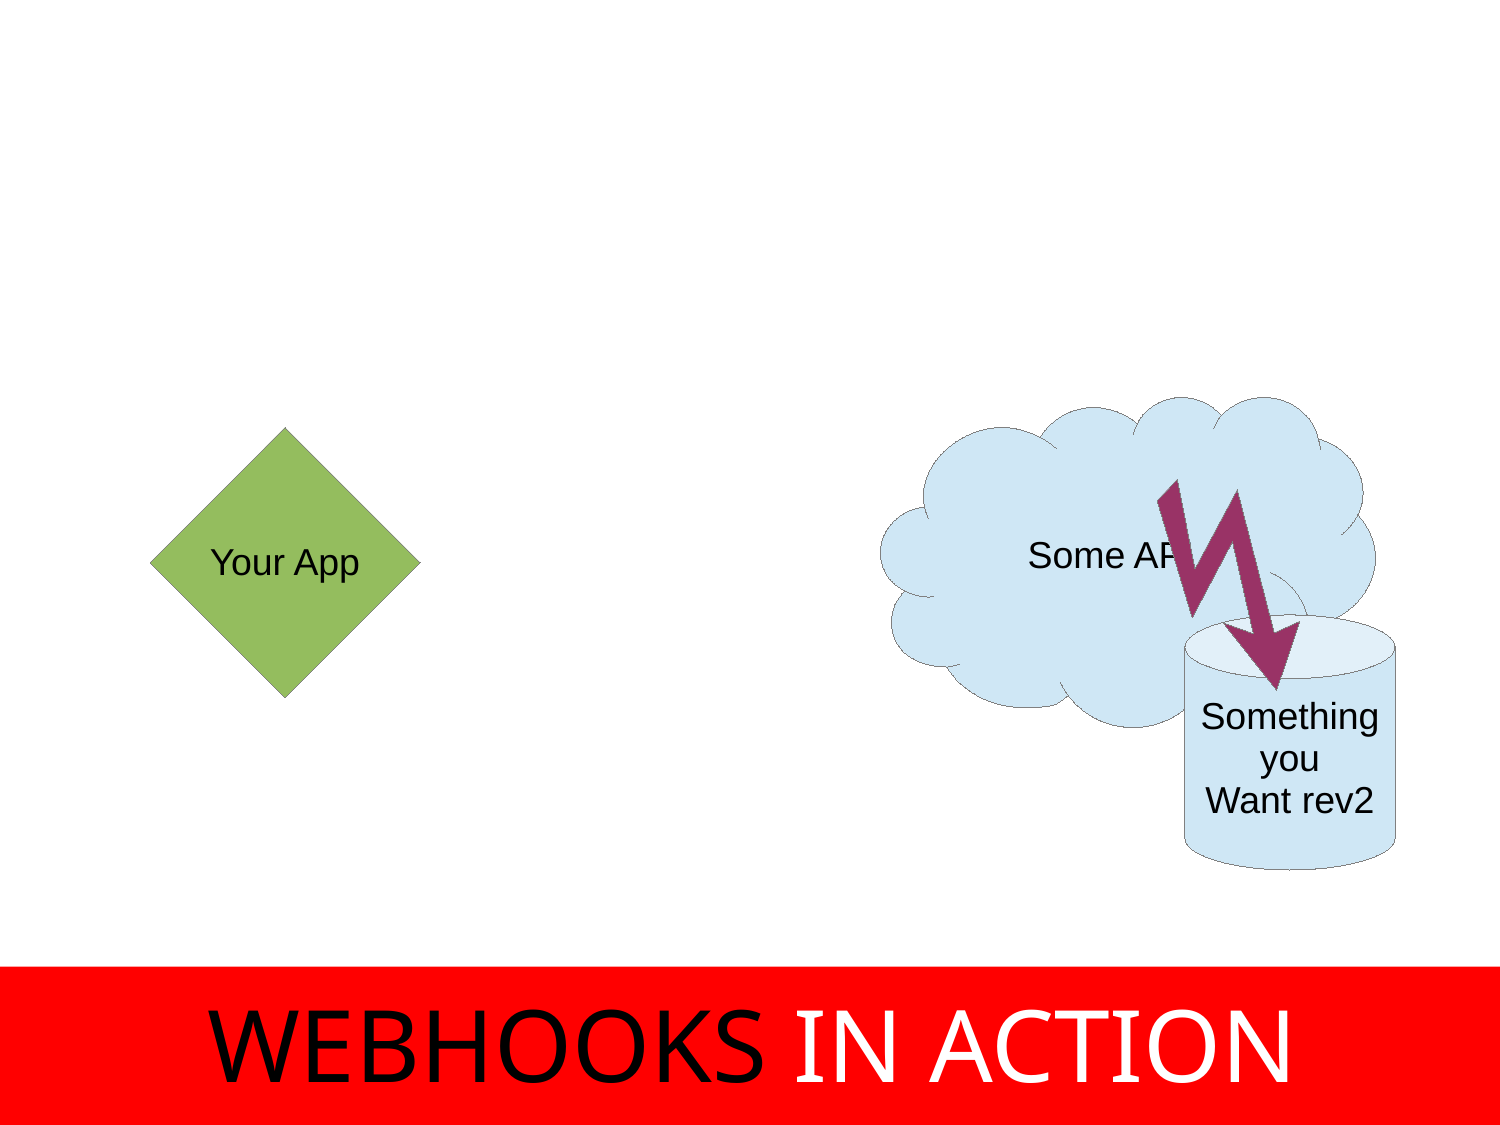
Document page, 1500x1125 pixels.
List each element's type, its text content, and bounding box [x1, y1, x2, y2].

list WEBHOOKS IN ACTION [28, 974, 1478, 1111]
text_box [1157, 479, 1300, 691]
text_box Your App [150, 427, 421, 698]
text_box Something you Want rev2 [1184, 647, 1396, 871]
text_box Some API [880, 397, 1376, 728]
